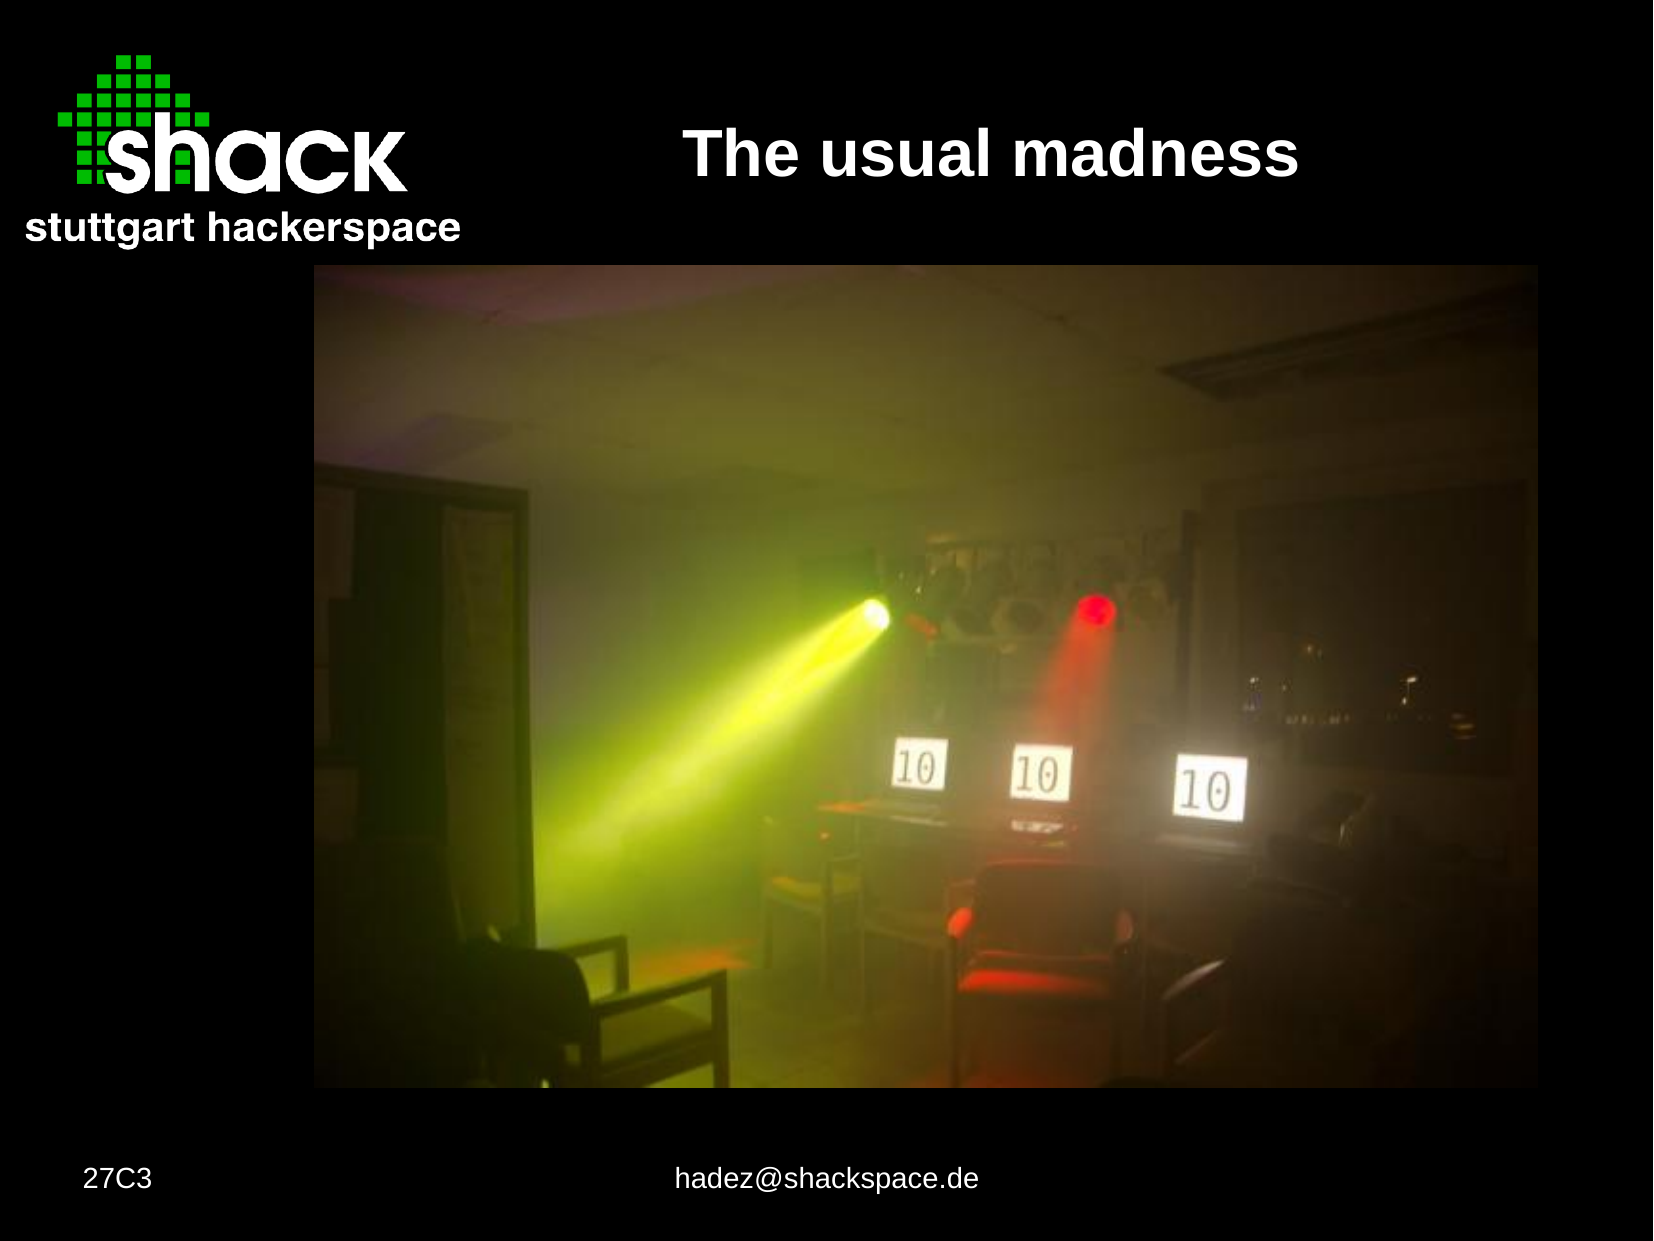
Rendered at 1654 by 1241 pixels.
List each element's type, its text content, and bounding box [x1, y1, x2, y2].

picture [314, 265, 1538, 1088]
title The usual madness [412, 49, 1571, 257]
picture [8, 47, 477, 257]
